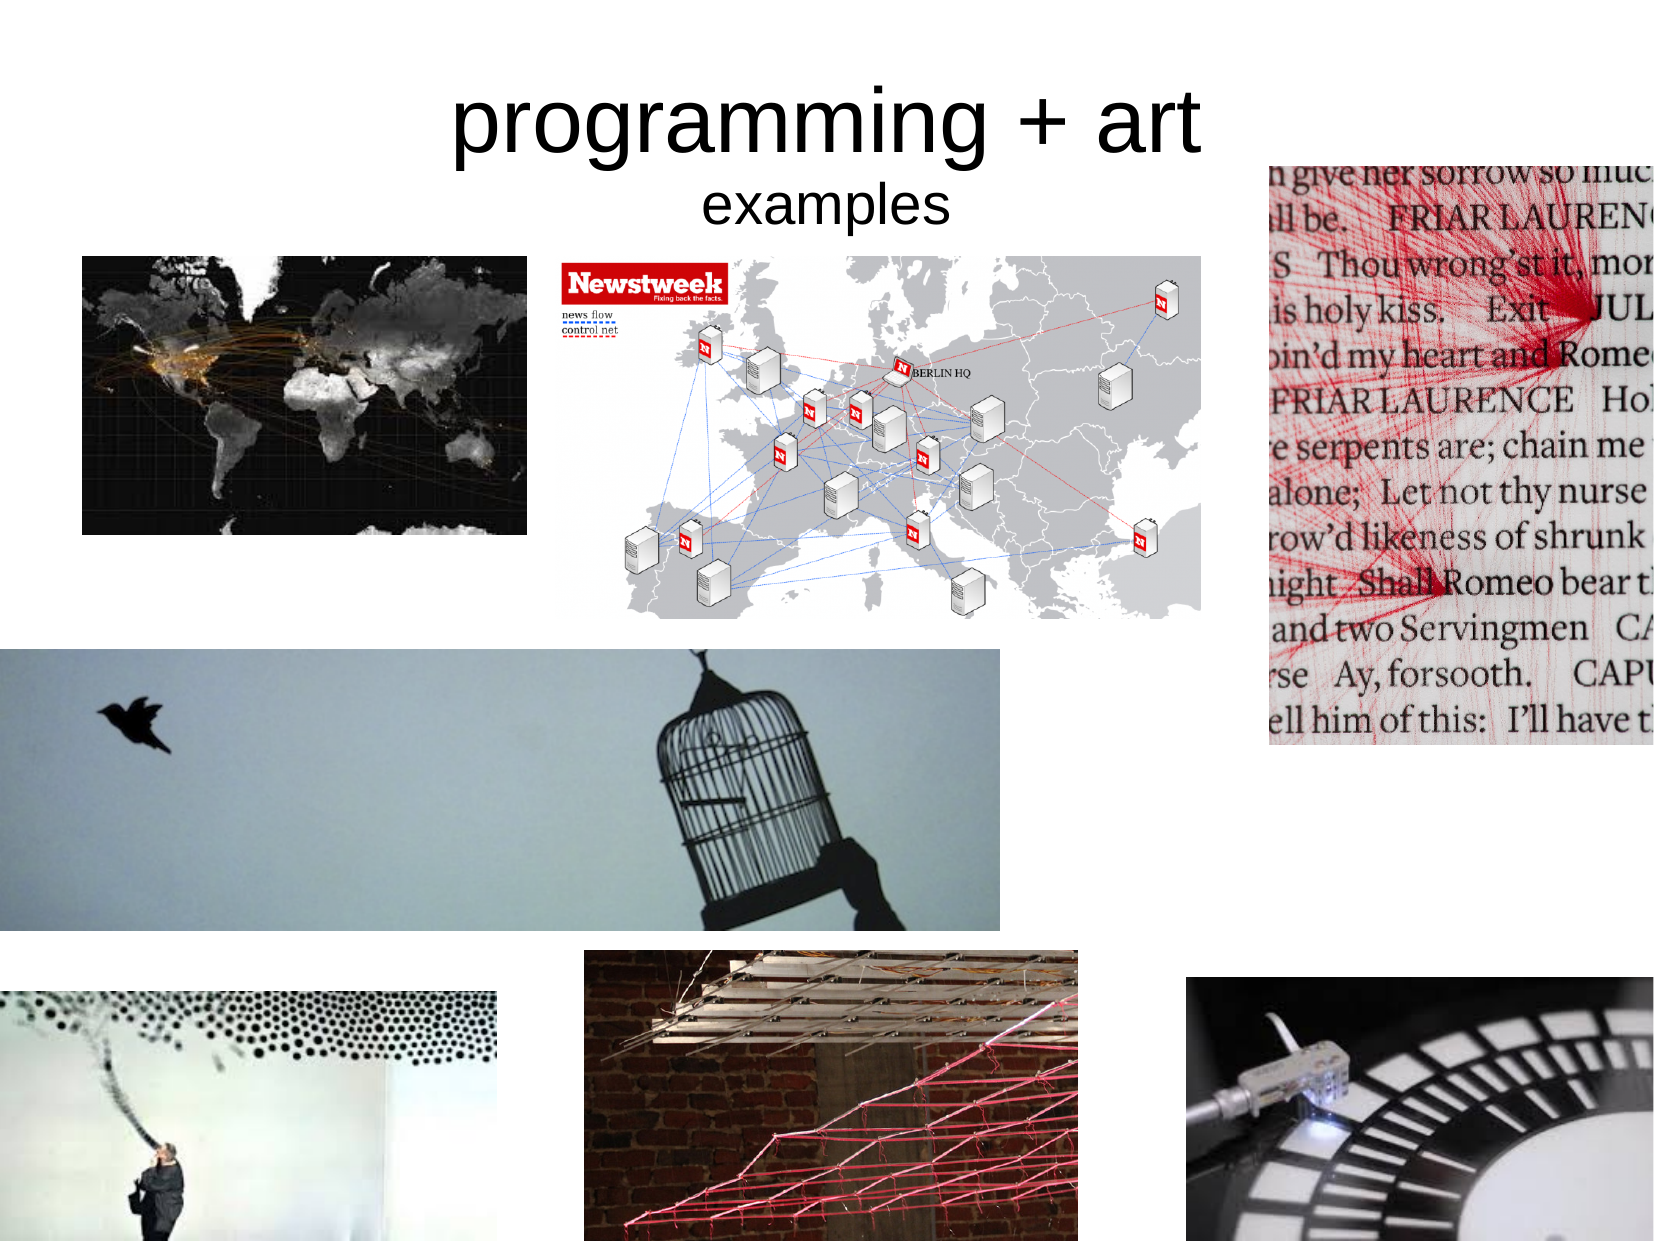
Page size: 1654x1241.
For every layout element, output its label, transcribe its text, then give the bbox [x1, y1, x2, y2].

picture [0, 649, 1000, 931]
picture [0, 991, 497, 1241]
title programming + art examples [82, 49, 1571, 257]
picture [1186, 977, 1654, 1241]
picture [584, 950, 1078, 1241]
picture [1269, 166, 1654, 745]
picture [555, 256, 1201, 619]
picture [82, 256, 527, 535]
